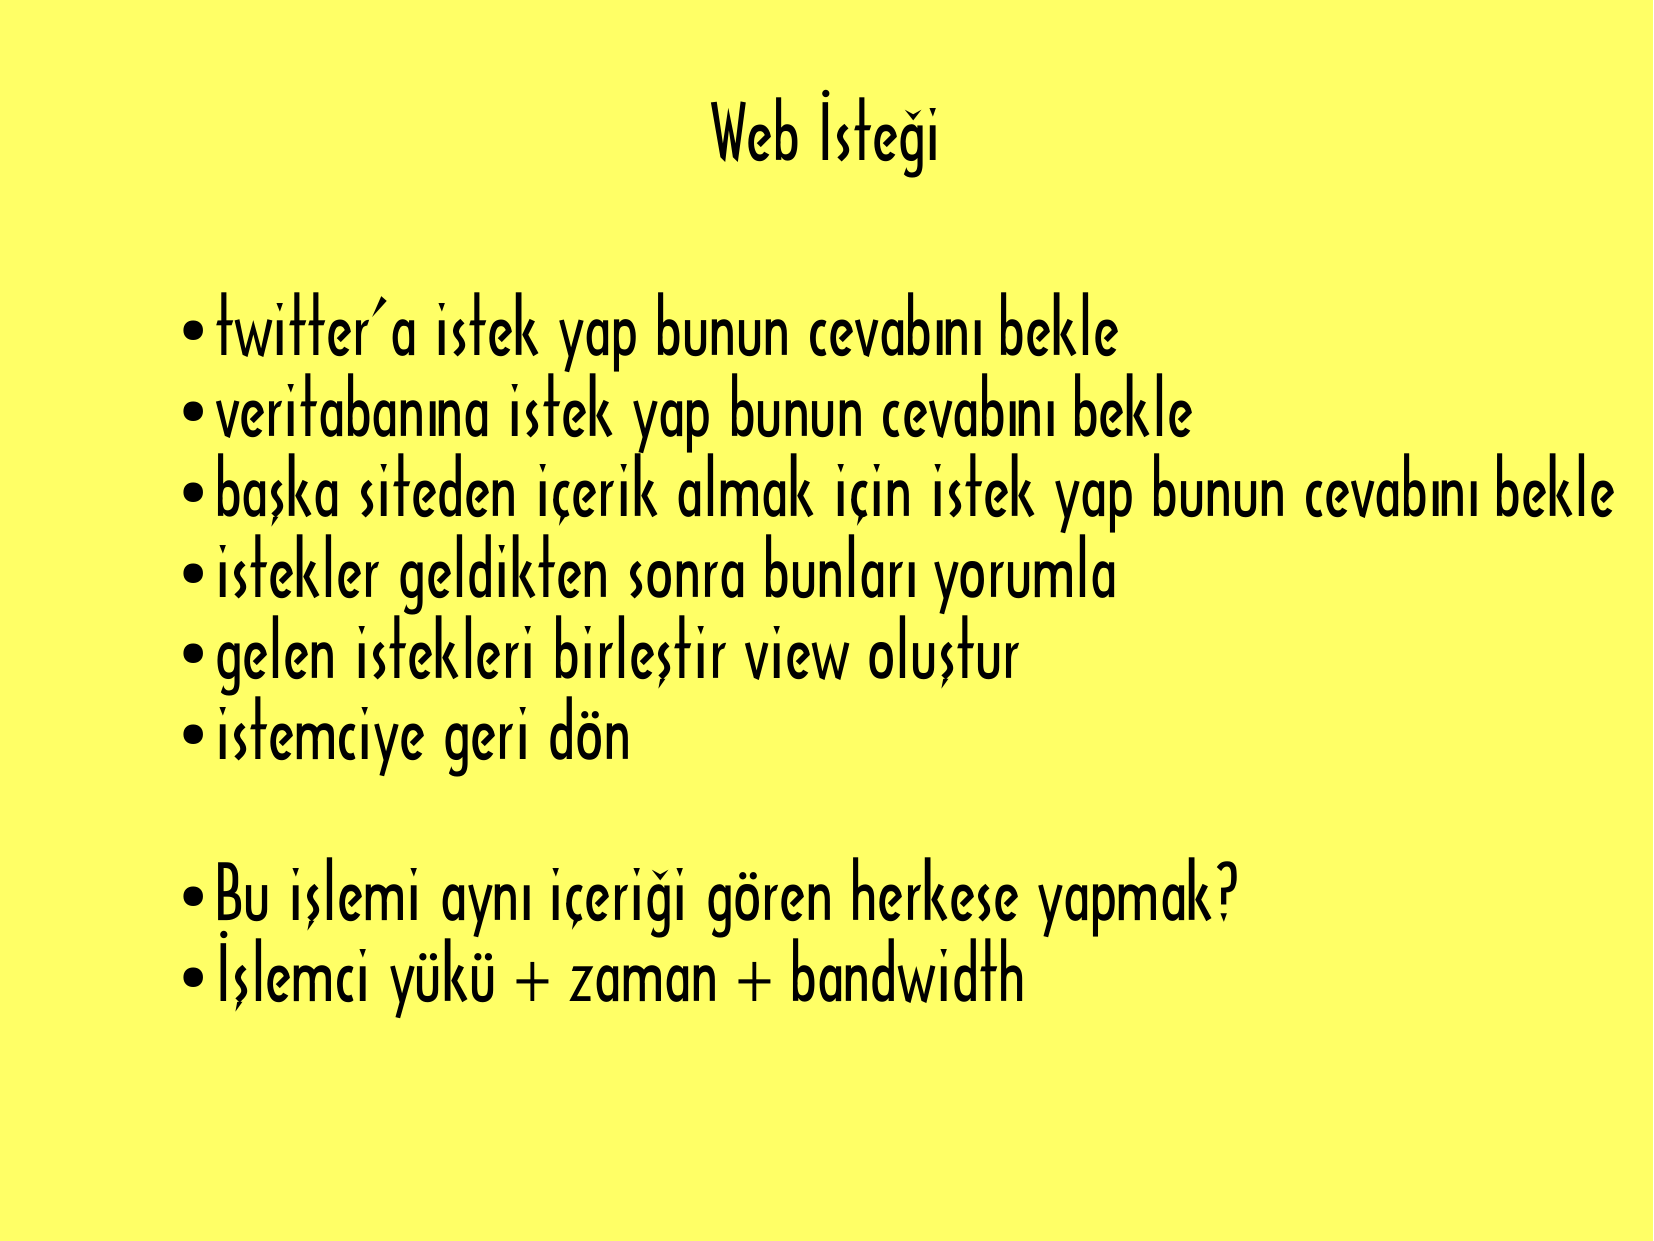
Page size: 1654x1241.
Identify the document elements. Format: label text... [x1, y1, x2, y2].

text_box twitter'a istek yap bunun cevabını bekle veritabanına istek yap bunun cevabını bekle başka siteden içerik almak için istek yap bunun cevabını bekle istekler geldikten sonra bunları yorumla gelen istekleri birleştir view oluştur istemciye geri dön Bu işlemi aynı içeriği gören herkese yapmak? İşlemci yükü + zaman + bandwidth [165, 285, 1636, 1027]
text_box Web İsteği [695, 90, 958, 186]
